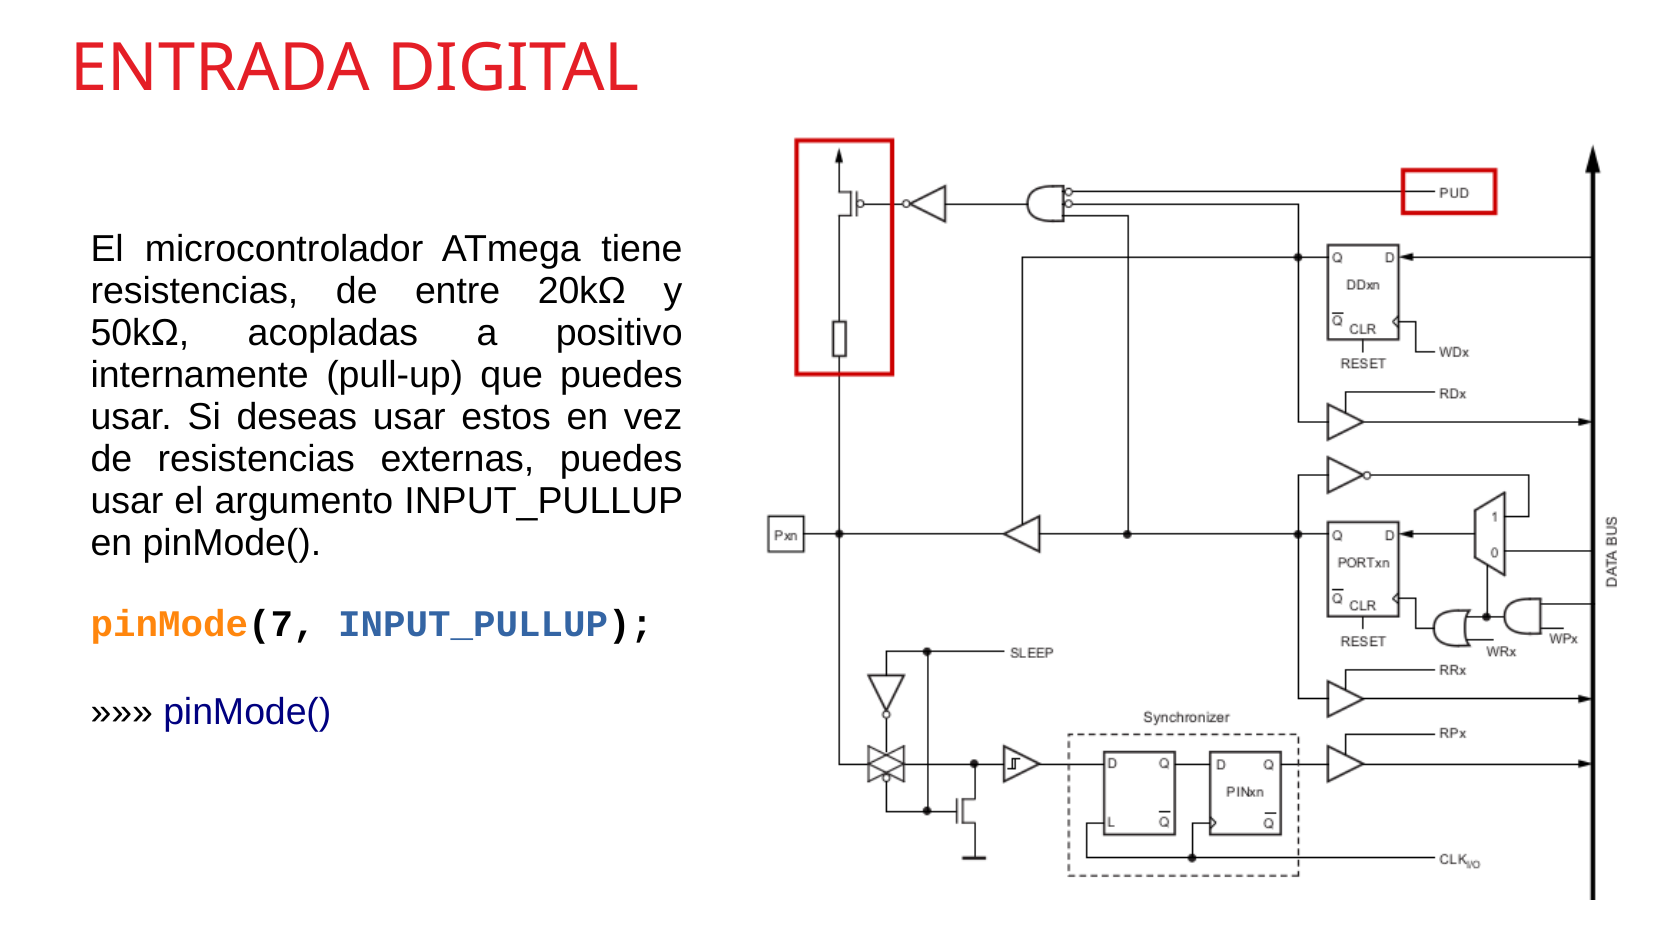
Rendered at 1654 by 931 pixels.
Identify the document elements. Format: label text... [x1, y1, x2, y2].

picture [750, 135, 1637, 900]
title ENTRADA DIGITAL [70, 11, 1347, 118]
text_box El microcontrolador ATmega tiene resistencias, de entre 20kΩ y 50kΩ, acopladas a positivo internamente (pull-up) que puedes usar. Si deseas usar estos en vez de resistencias externas, puedes usar el argumento INPUT_PULLUP en pinMode(). pinMode(7, INPUT_PULLUP); »»» pinMode() [75, 220, 698, 823]
